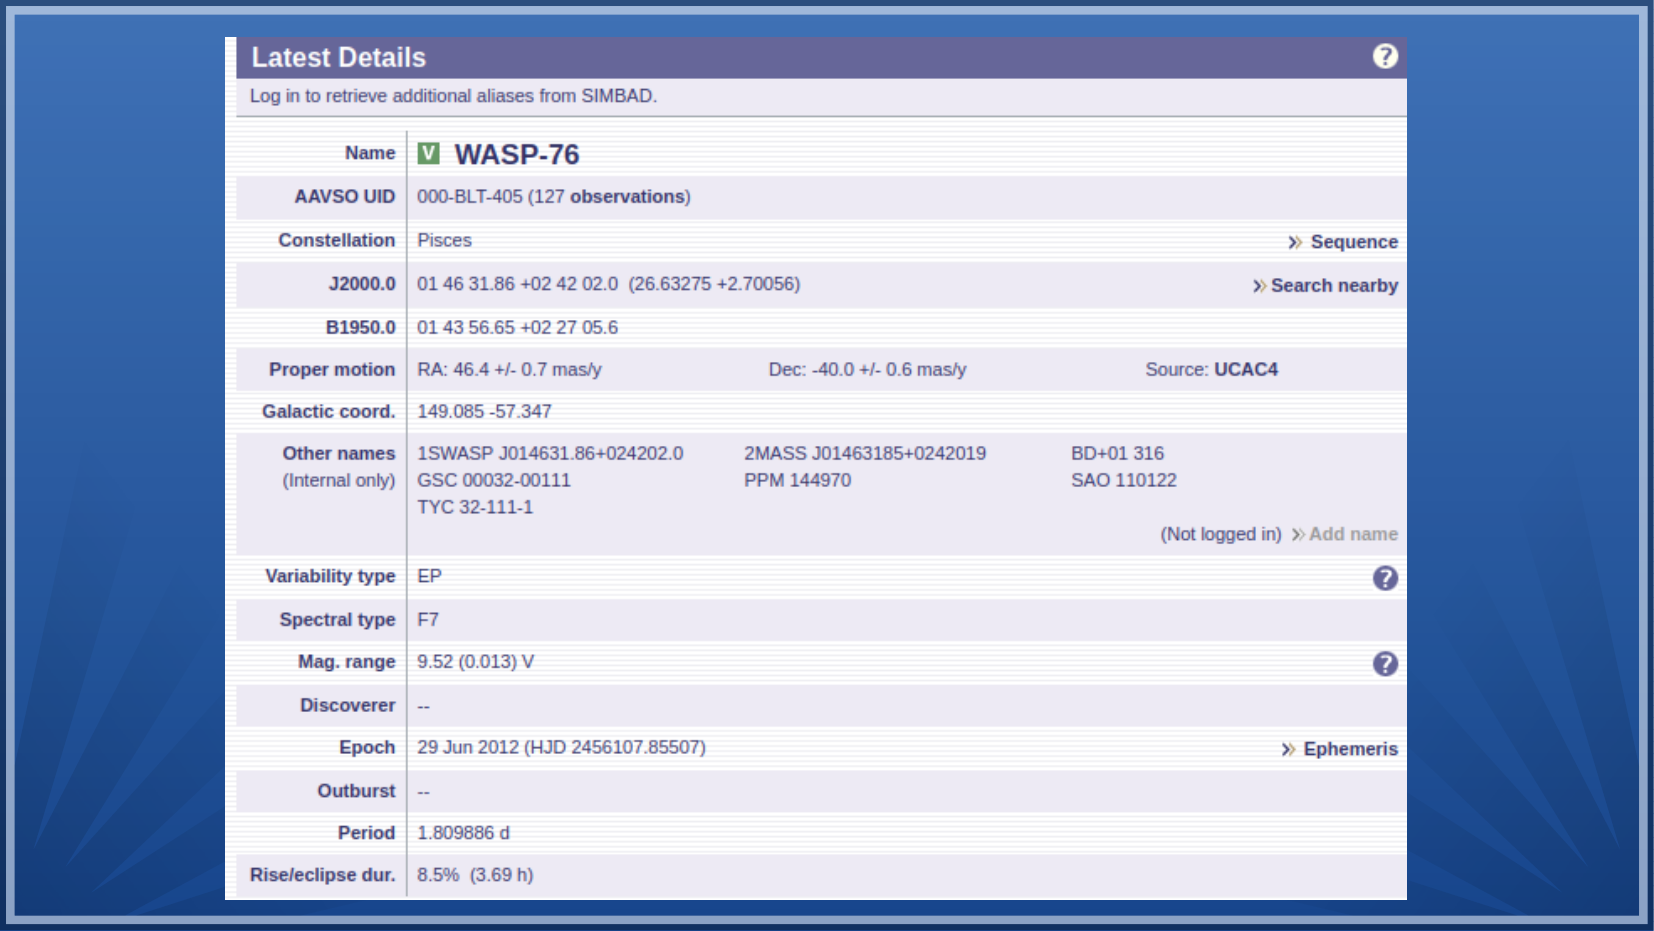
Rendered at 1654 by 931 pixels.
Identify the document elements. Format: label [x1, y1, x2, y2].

picture [225, 37, 1407, 901]
